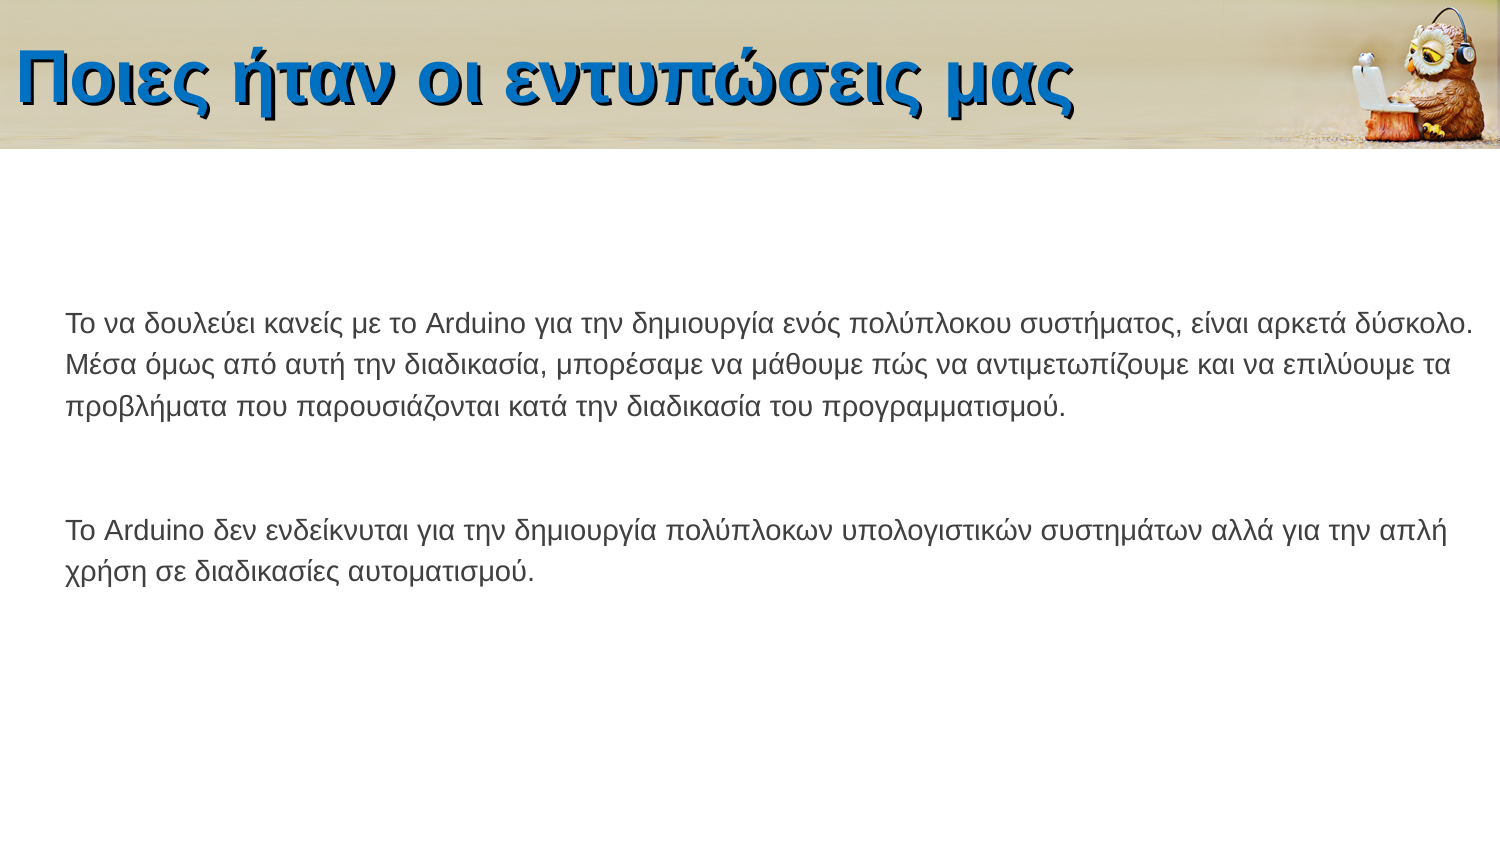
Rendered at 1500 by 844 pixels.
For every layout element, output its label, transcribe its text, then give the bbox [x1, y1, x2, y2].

list Το να δουλεύει κανείς με το Arduino για την δημιουργία ενός πολύπλοκου συστήματος, είναι αρκετά δύσκολο. Μέσα όμως από αυτή την διαδικασία, μπορέσαμε να μάθουμε πώς να αντιμετωπίζουμε και να επιλύουμε τα προβλήματα που παρουσιάζονται κατά την διαδικασία του προγραμματισμού. Το Arduino δεν ενδείκνυται για την δημιουργία πολύπλοκων υπολογιστικών συστημάτων αλλά για την απλή χρήση σε διαδικασίες αυτοματισμού. [0, 296, 1500, 789]
title Ποιες ήταν οι εντυπώσεις μας [0, 0, 1500, 146]
